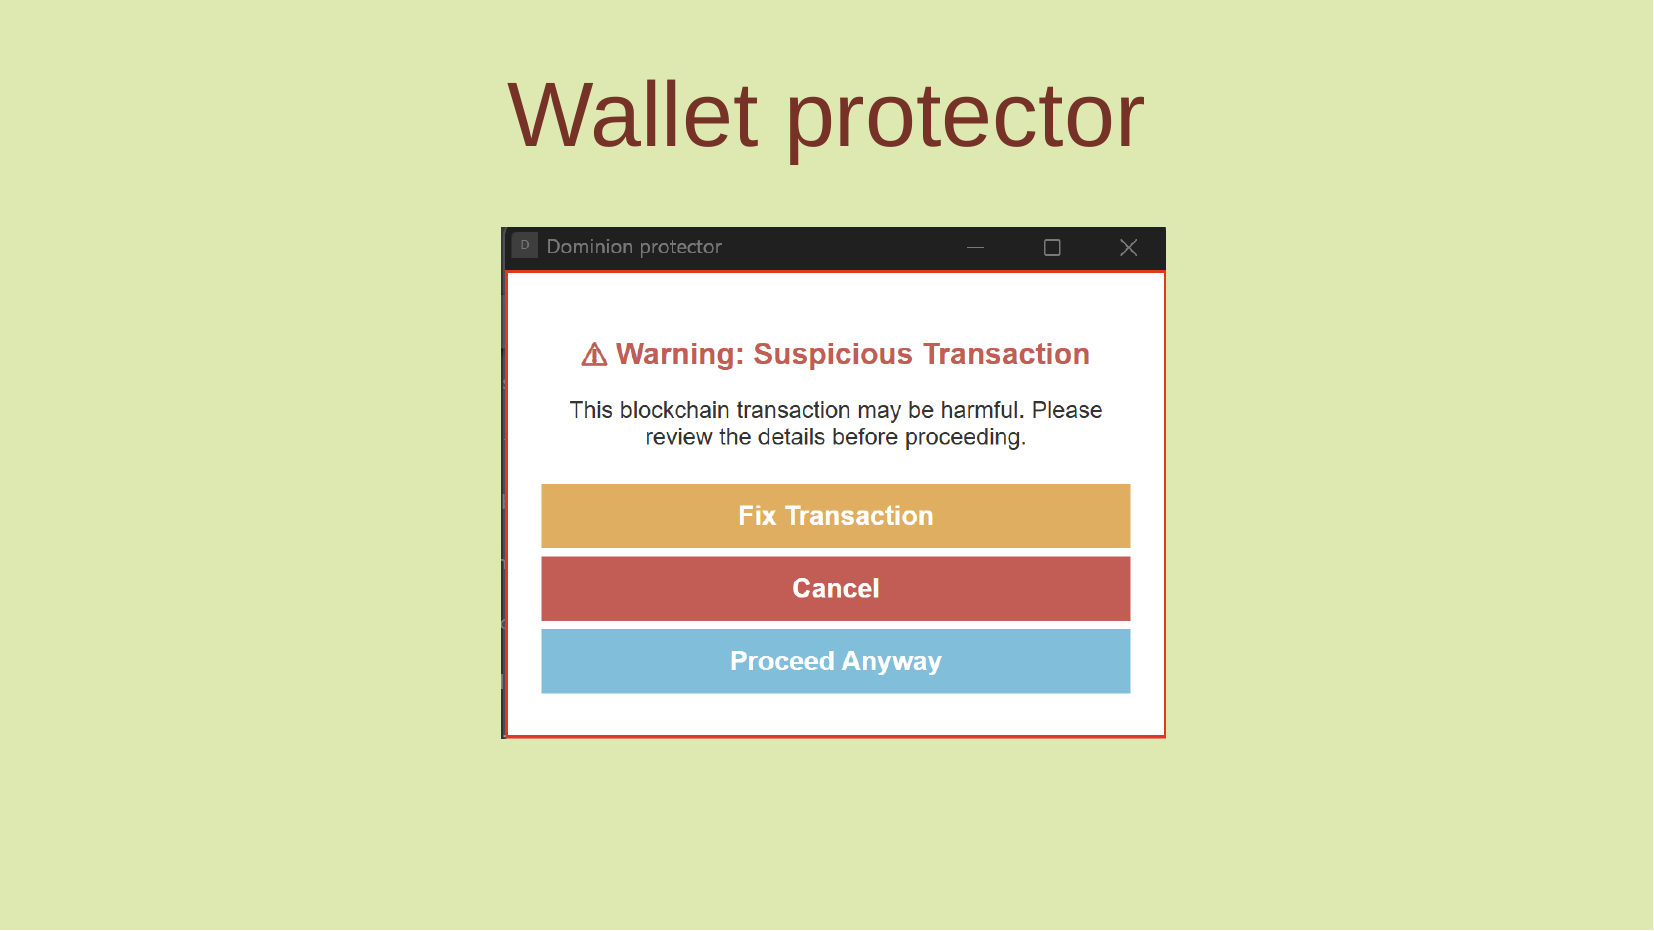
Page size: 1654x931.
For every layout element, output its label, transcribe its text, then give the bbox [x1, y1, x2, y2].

picture [501, 227, 1166, 739]
title Wallet protector [82, 37, 1571, 193]
